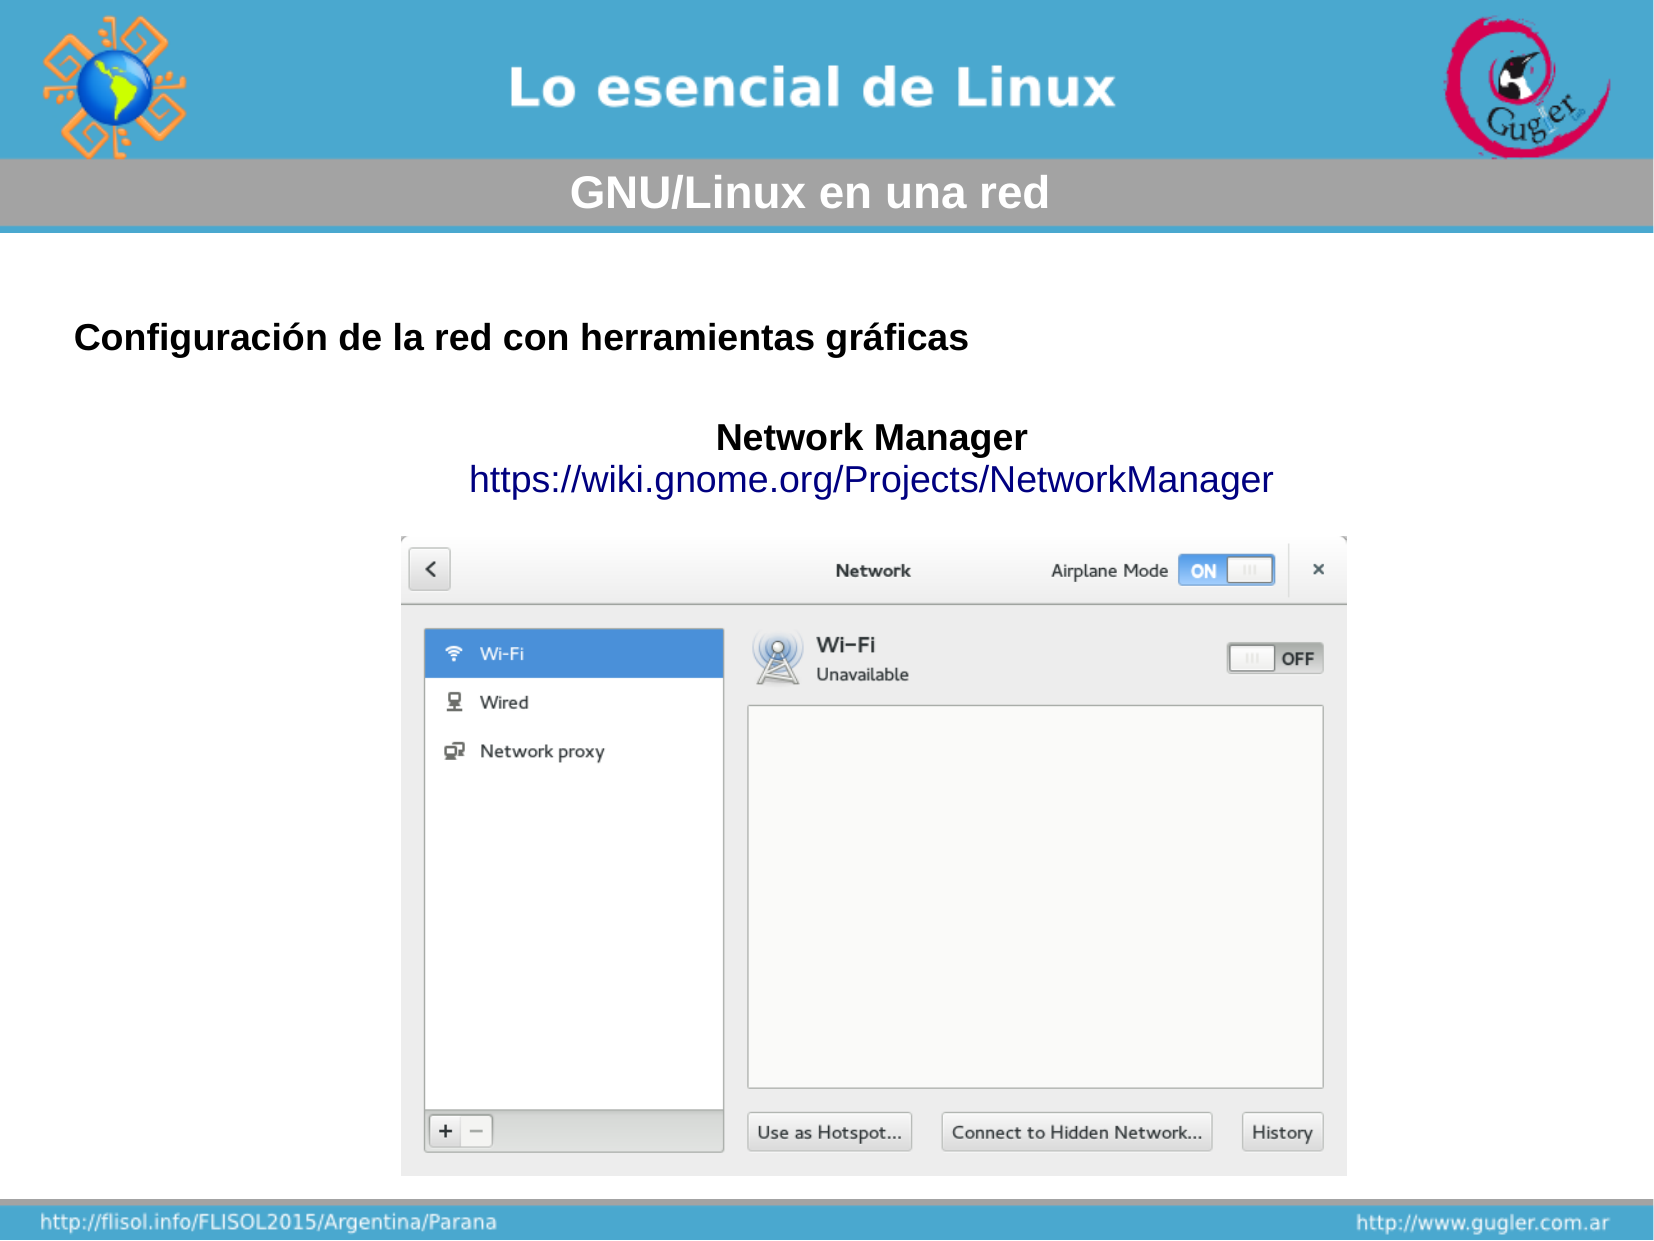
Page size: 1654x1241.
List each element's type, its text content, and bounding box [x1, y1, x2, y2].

picture [401, 536, 1347, 1176]
text_box Network Manager https://wiki.gnome.org/Projects/NetworkManager [454, 409, 1288, 508]
picture [0, 0, 1654, 233]
picture [0, 1199, 1654, 1240]
text_box Configuración de la red con herramientas gráficas [59, 309, 1630, 367]
text_box GNU/Linux en una red [555, 159, 1069, 226]
